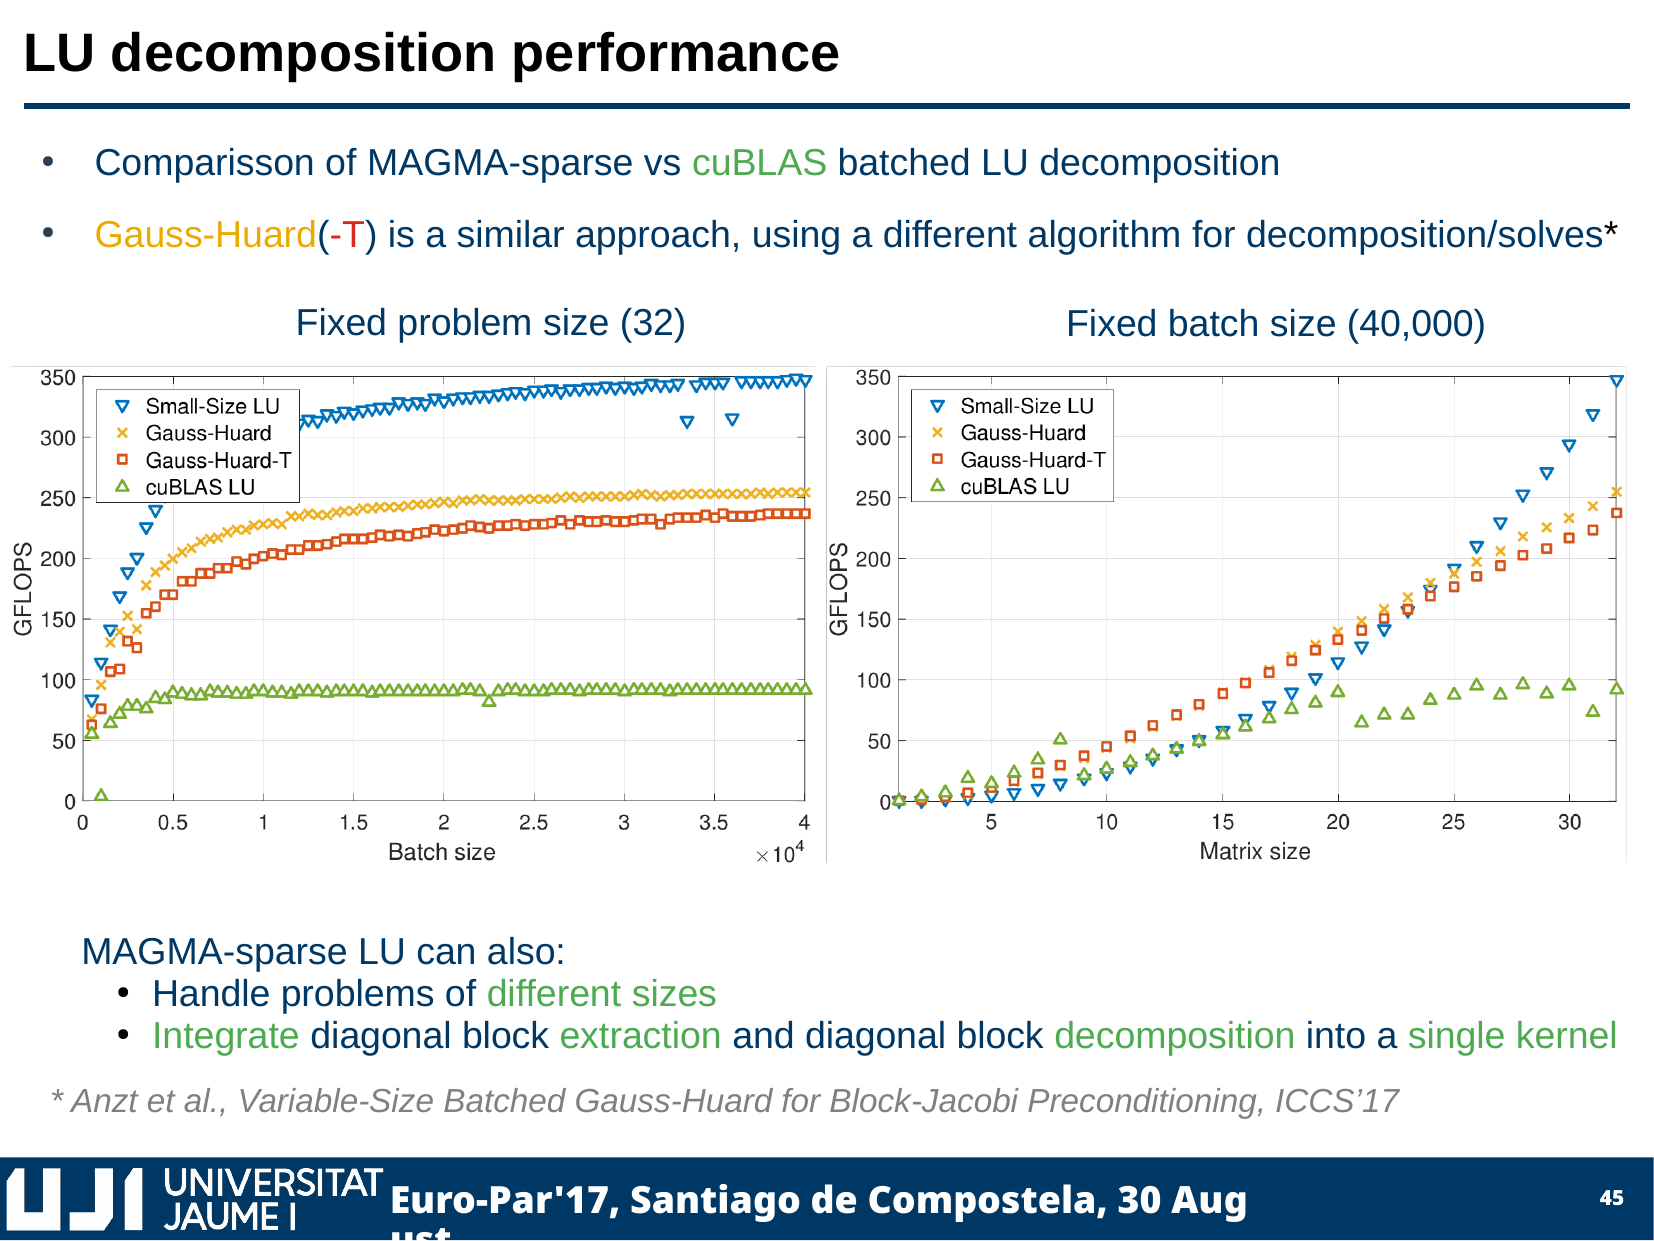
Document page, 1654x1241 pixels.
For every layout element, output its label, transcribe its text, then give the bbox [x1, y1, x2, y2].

picture [11, 366, 815, 865]
picture [0, 1158, 390, 1241]
picture [826, 366, 1627, 863]
text_box Fixed problem size (32) [280, 294, 702, 351]
text_box * Anzt et al., Variable-Size Batched Gauss-Huard for Block-Jacobi Preconditioning, ICCS’17 [35, 1074, 1599, 1127]
list Comparisson of MAGMA-sparse vs cuBLAS batched LU decomposition Gauss-Huard(-T) is a similar approach, using a different algorithm for decomposition/solves* [23, 141, 1630, 272]
text_box MAGMA-sparse LU can also: Handle problems of different sizes Integrate diagonal block extraction and diagonal block decomposition into a single kernel [66, 923, 1633, 1063]
text_box Fixed batch size (40,000) [1051, 295, 1502, 352]
title LU decomposition performance [23, 0, 1630, 107]
